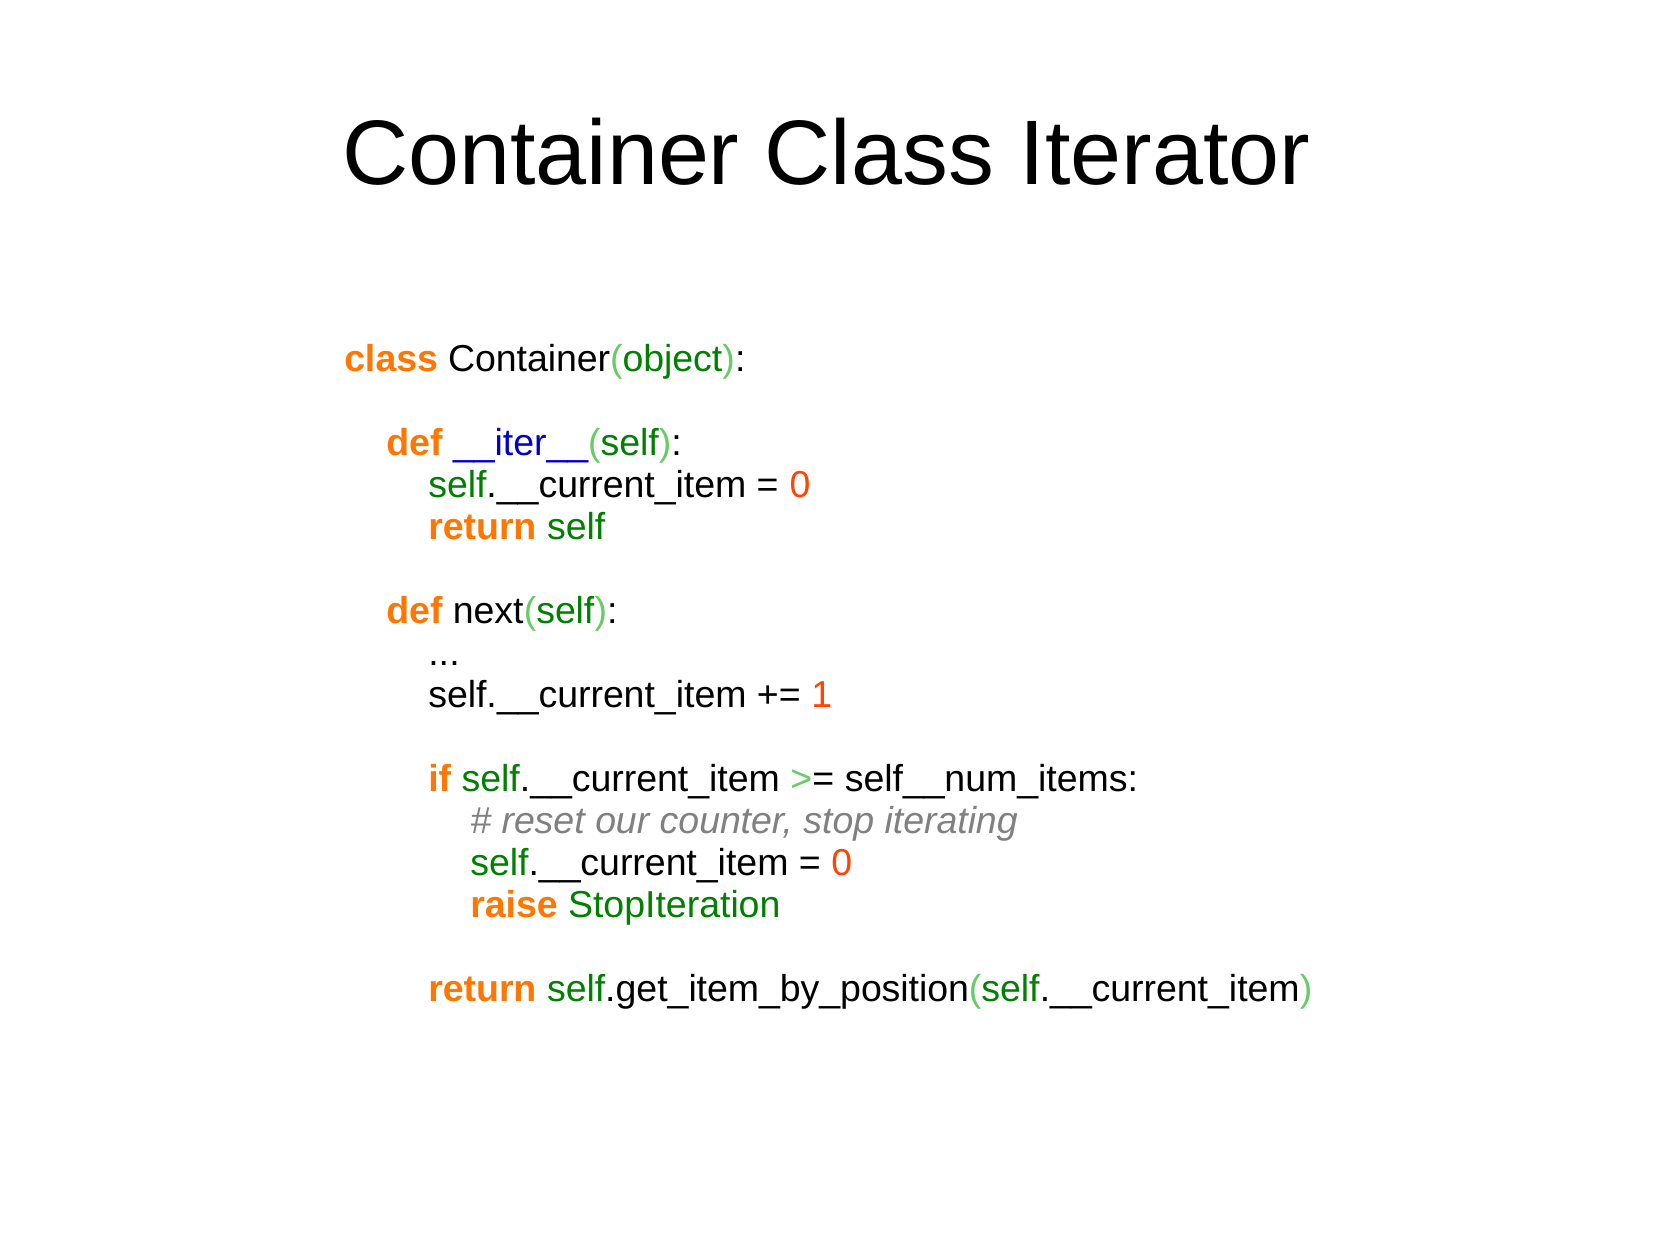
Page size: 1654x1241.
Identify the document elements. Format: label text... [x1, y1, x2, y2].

text_box class Container(object): def __iter__(self): self.__current_item = 0 return self def next(self): ... self.__current_item += 1 if self.__current_item >= self__num_items: # reset our counter, stop iterating self.__current_item = 0 raise StopIteration return self.get_item_by_position(self.__current_item) [329, 330, 1328, 1185]
title Container Class Iterator [82, 49, 1571, 257]
